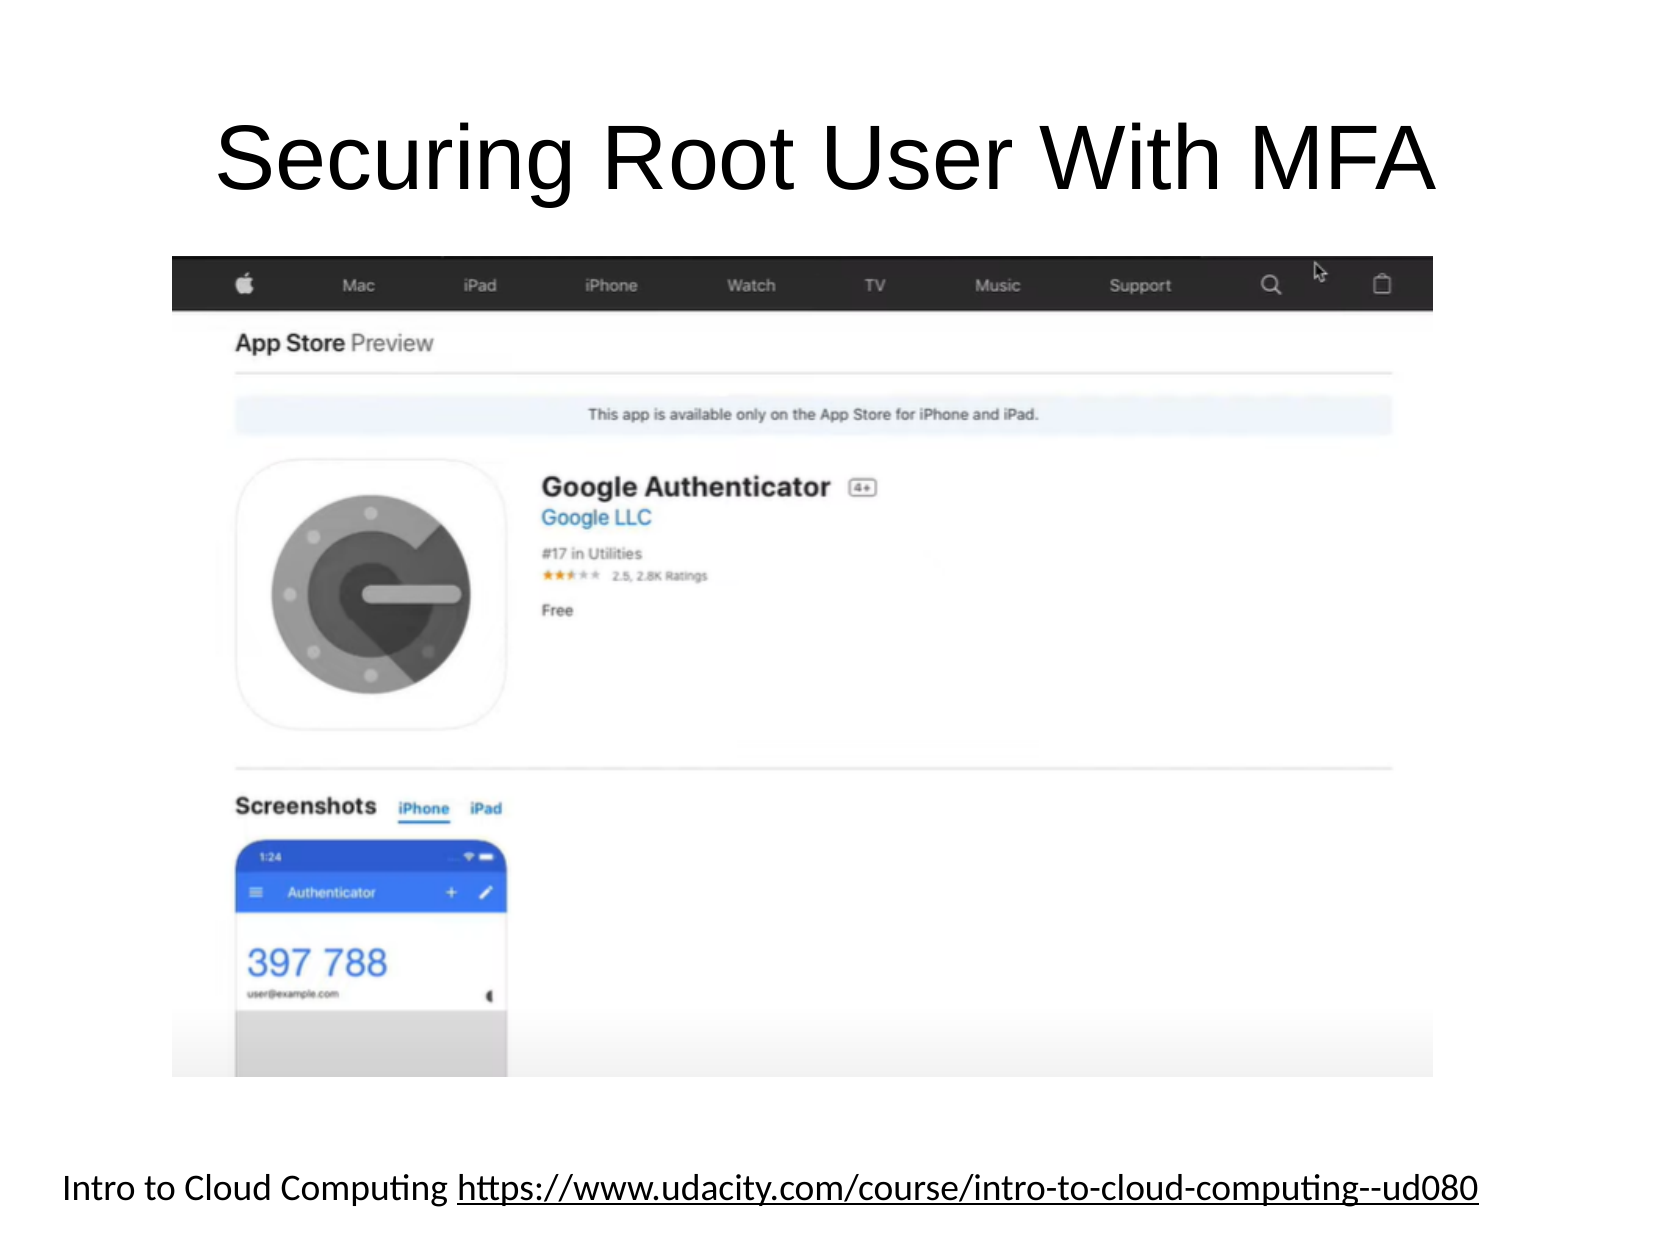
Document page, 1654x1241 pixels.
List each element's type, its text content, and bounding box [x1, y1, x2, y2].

text_box Intro to Cloud Computing https://www.udacity.com/course/intro-to-cloud-computing--ud080 [47, 1164, 1620, 1241]
picture [172, 256, 1433, 1077]
title Securing Root User With MFA [82, 49, 1571, 257]
